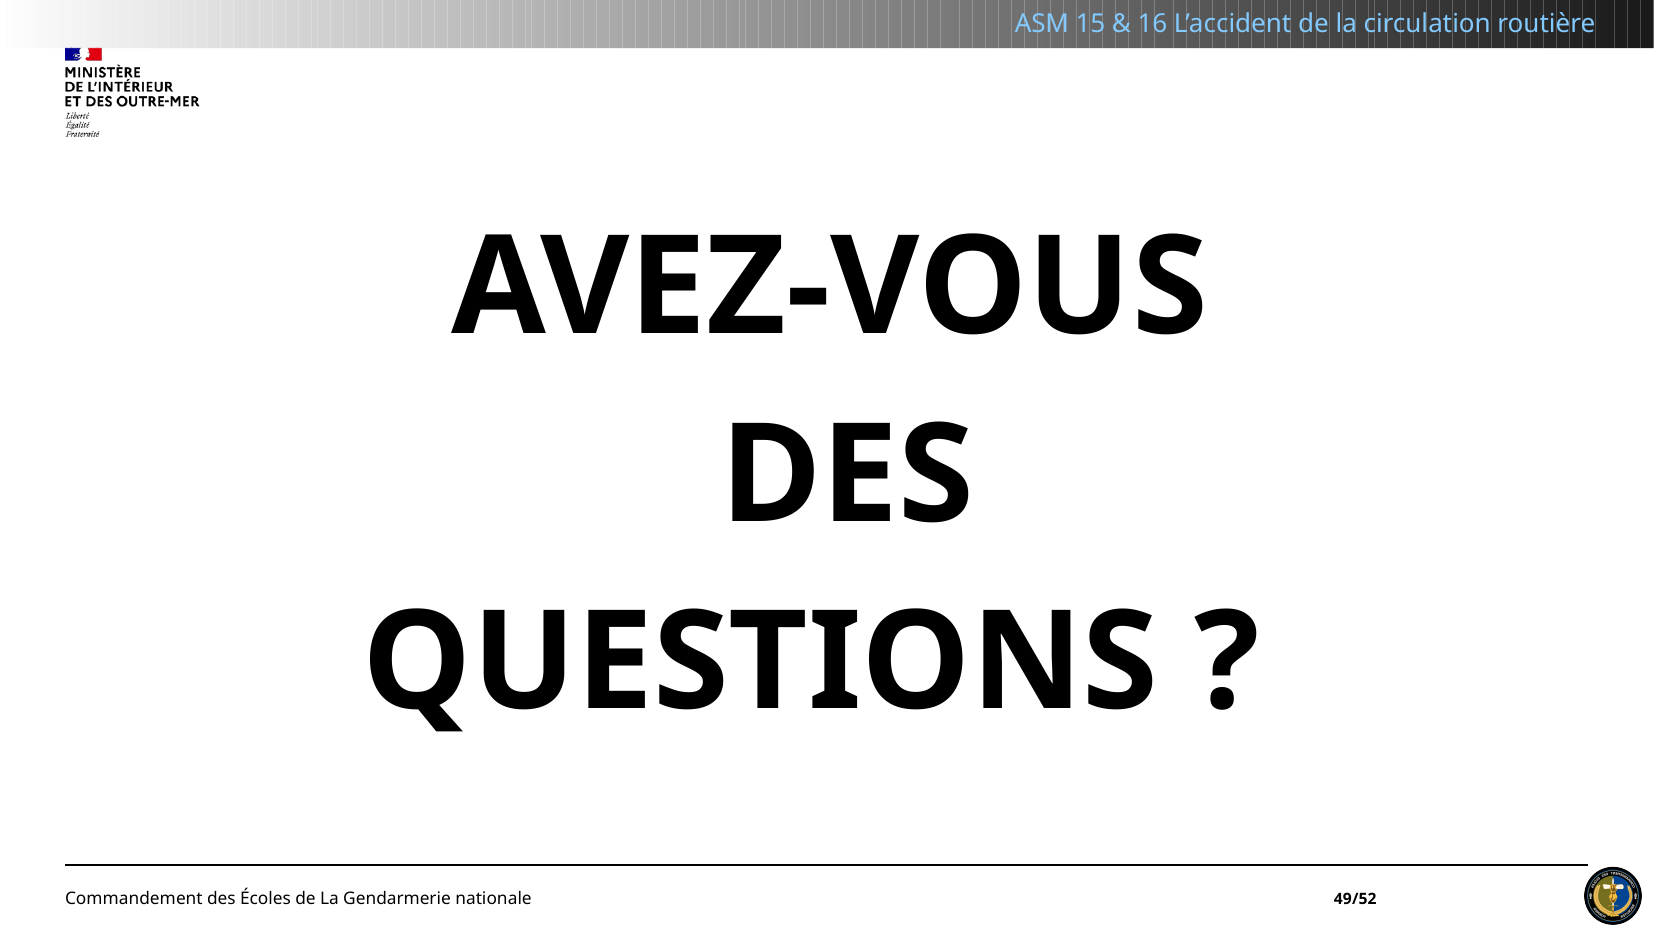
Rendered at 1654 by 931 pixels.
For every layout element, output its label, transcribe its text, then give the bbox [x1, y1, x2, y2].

picture [65, 49, 213, 138]
picture [1584, 862, 1642, 925]
text_box Avez-vous des Questions ? [330, 179, 1329, 697]
